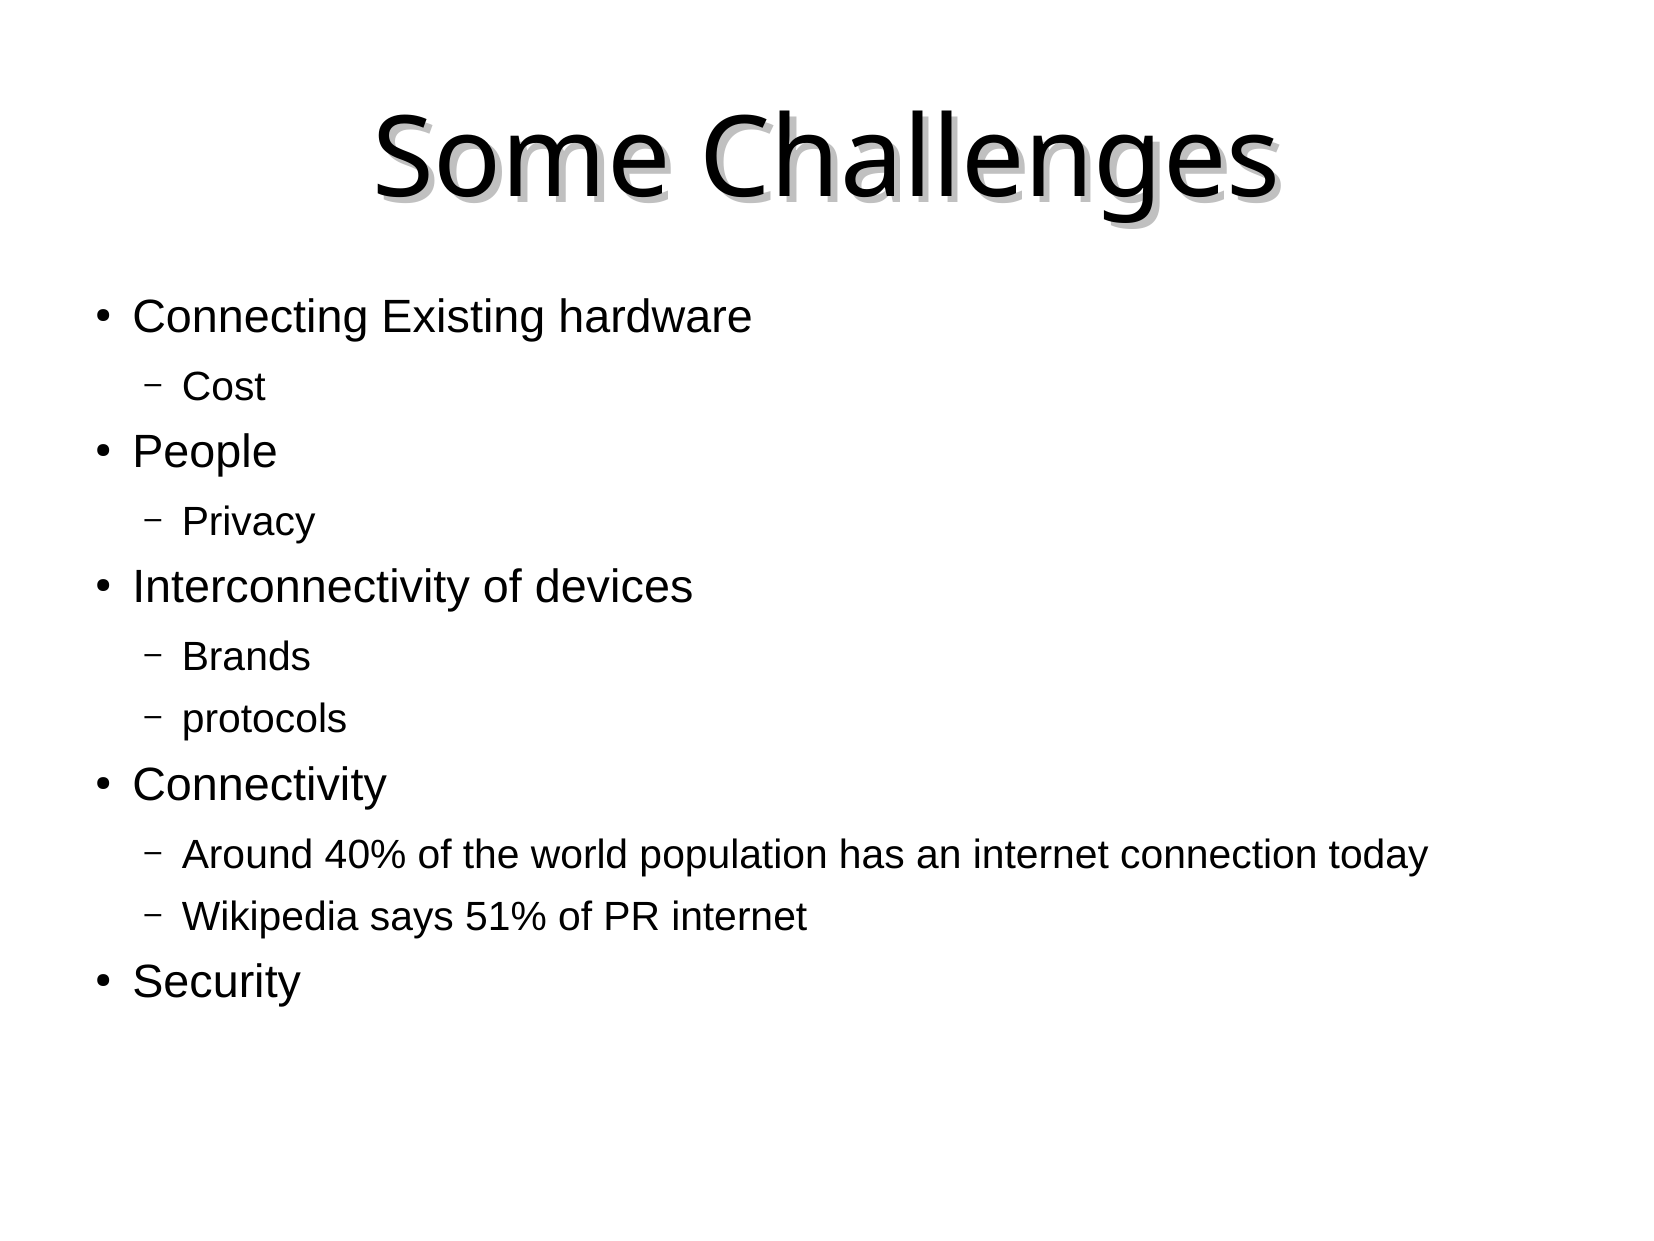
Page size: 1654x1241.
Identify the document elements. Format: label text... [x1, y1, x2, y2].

title Some Challenges [82, 49, 1571, 257]
list Connecting Existing hardware Cost People Privacy Interconnectivity of devices Brands protocols Connectivity Around 40% of the world population has an internet connection today Wikipedia says 51% of PR internet Security [82, 290, 1571, 1010]
